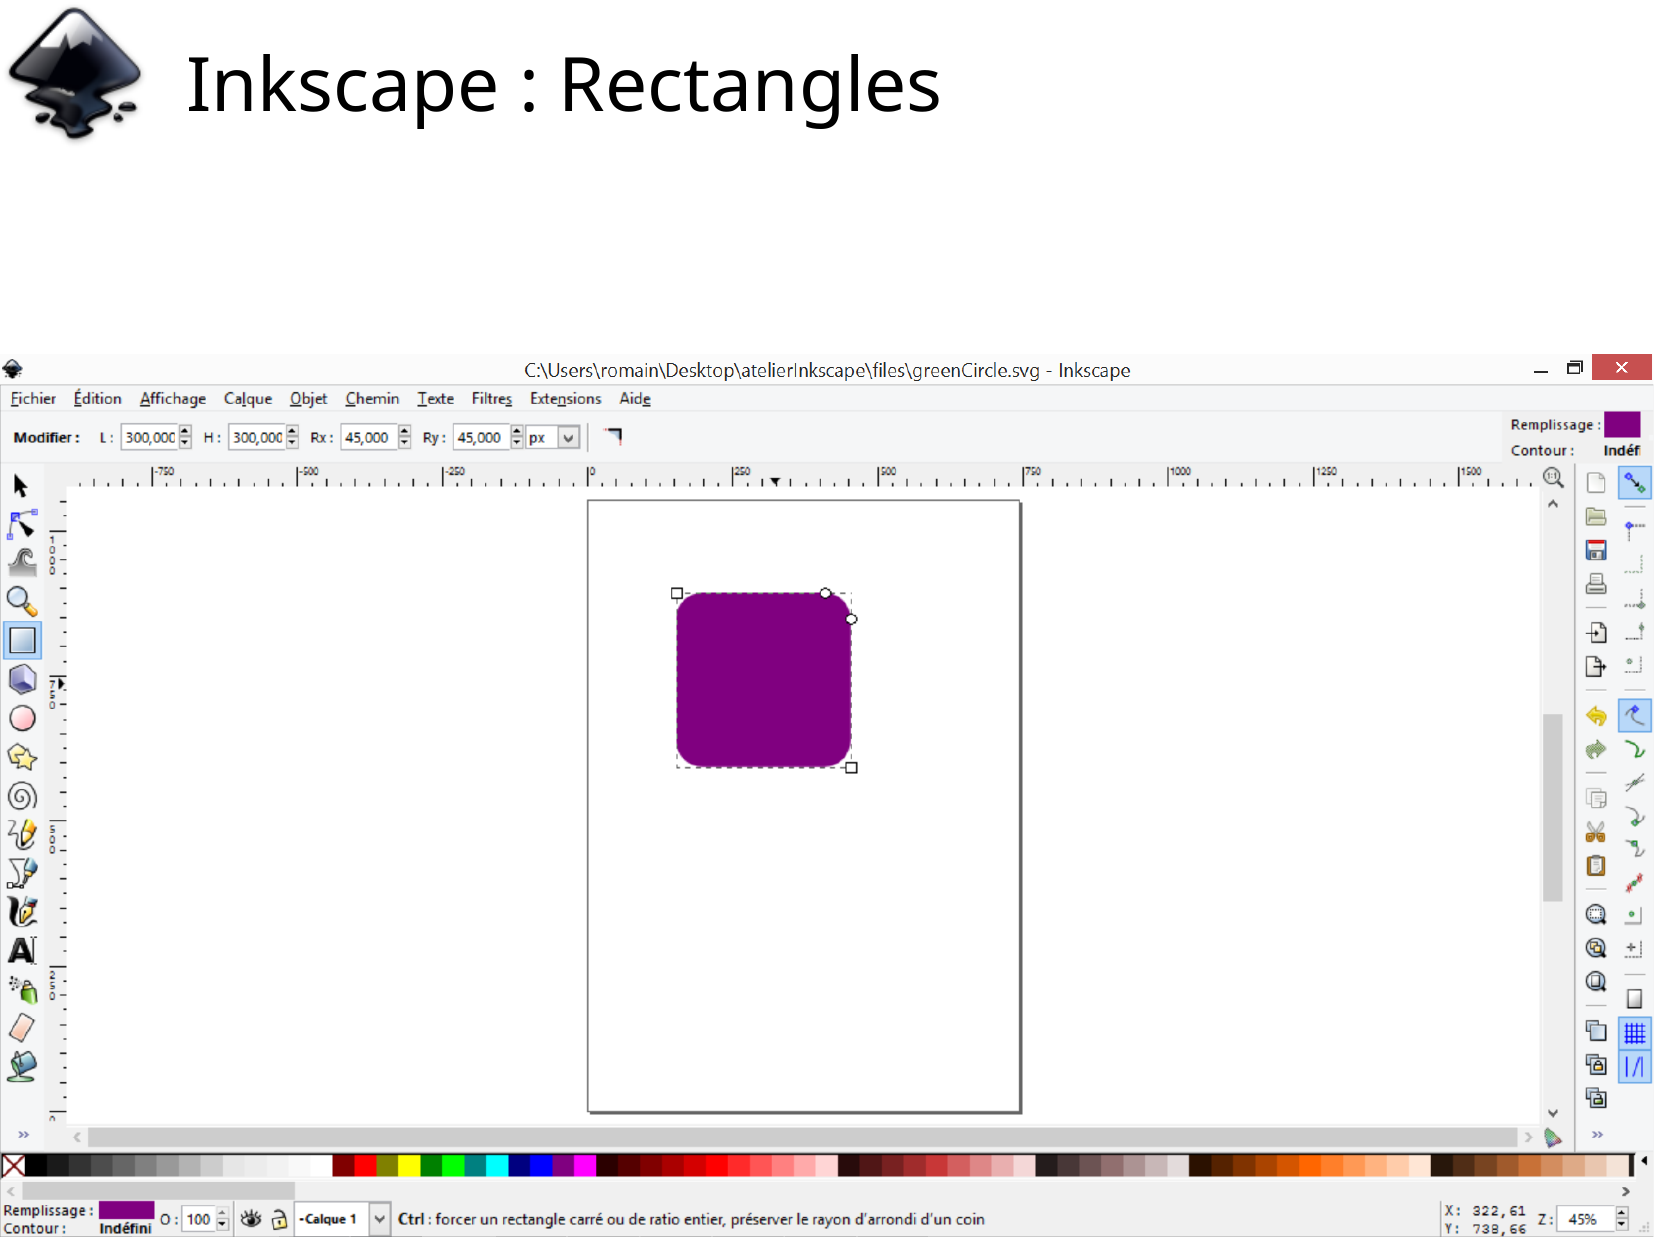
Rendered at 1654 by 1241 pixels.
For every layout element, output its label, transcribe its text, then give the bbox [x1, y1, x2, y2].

picture [0, 354, 1654, 1237]
text_box Inkscape : Rectangles [171, 23, 1630, 135]
picture [0, 0, 150, 151]
